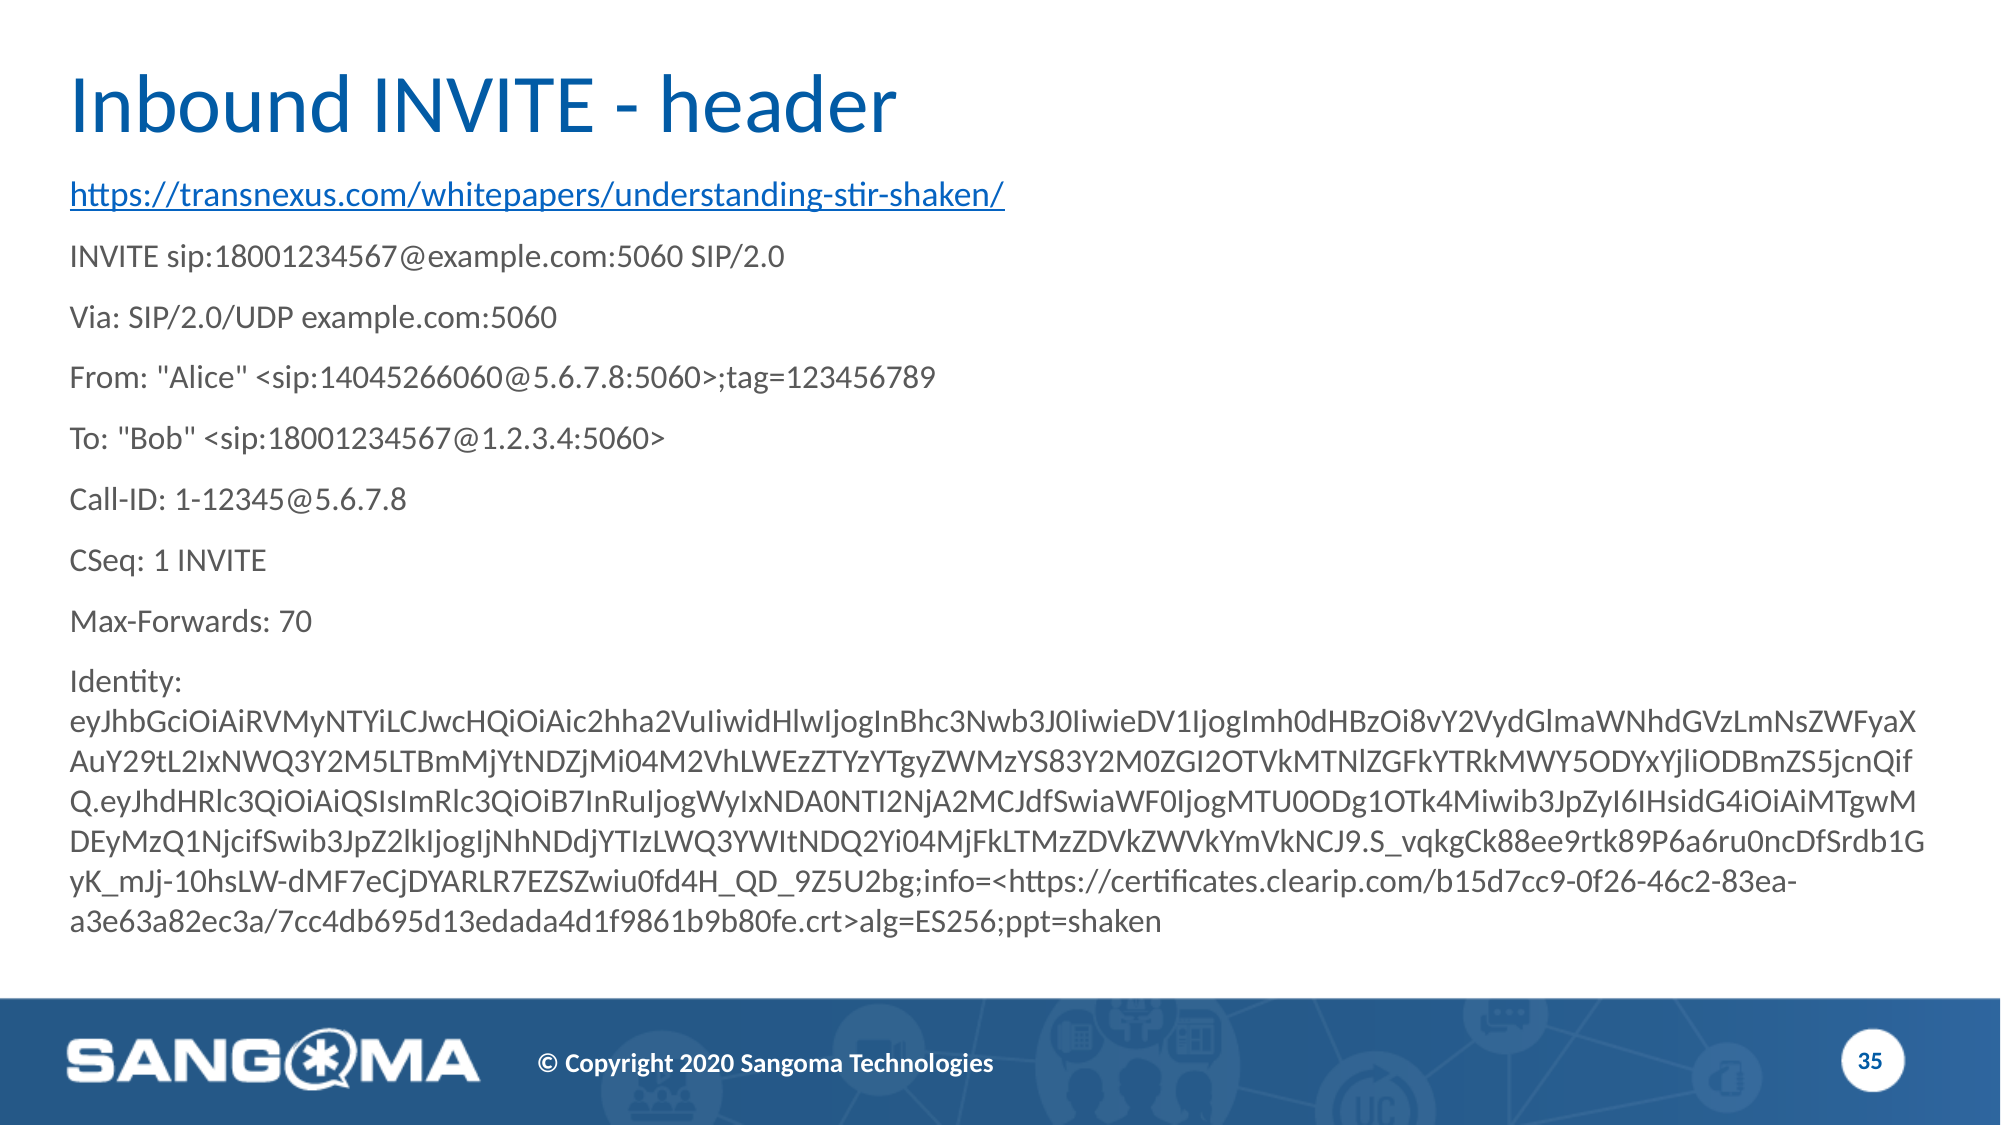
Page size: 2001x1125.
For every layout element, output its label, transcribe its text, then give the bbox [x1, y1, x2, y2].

list https://transnexus.com/whitepapers/understanding-stir-shaken/ INVITE sip:18001234567@example.com:5060 SIP/2.0 Via: SIP/2.0/UDP example.com:5060 From: "Alice" <sip:14045266060@5.6.7.8:5060>;tag=123456789 To: "Bob" <sip:18001234567@1.2.3.4:5060> Call-ID: 1-12345@5.6.7.8 CSeq: 1 INVITE Max-Forwards: 70 Identity: eyJhbGciOiAiRVMyNTYiLCJwcHQiOiAic2hha2VuIiwidHlwIjogInBhc3Nwb3J0IiwieDV1IjogImh0dHBzOi8vY2VydGlmaWNhdGVzLmNsZWFyaXAuY29tL2IxNWQ3Y2M5LTBmMjYtNDZjMi04M2VhLWEzZTYzYTgyZWMzYS83Y2M0ZGI2OTVkMTNlZGFkYTRkMWY5ODYxYjliODBmZS5jcnQifQ.eyJhdHRlc3QiOiAiQSIsImRlc3QiOiB7InRuIjogWyIxNDA0NTI2NjA2MCJdfSwiaWF0IjogMTU0ODg1OTk4Miwib3JpZyI6IHsidG4iOiAiMTgwMDEyMzQ1NjcifSwib3JpZ2lkIjogIjNhNDdjYTIzLWQ3YWItNDQ2Yi04MjFkLTMzZDVkZWVkYmVkNCJ9.S_vqkgCk88ee9rtk89P6a6ru0ncDfSrdb1GyK_mJj-10hsLW-dMF7eCjDYARLR7EZSZwiu0fd4H_QD_9Z5U2bg;info=<https://certificates.clearip.com/b15d7cc9-0f26-46c2-83ea-a3e63a82ec3a/7cc4db695d13edada4d1f9861b9b80fe.crt>alg=ES256;ppt=shaken [54, 163, 1945, 1054]
picture [0, 0, 2001, 1125]
title Inbound INVITE - header [54, 48, 1945, 163]
